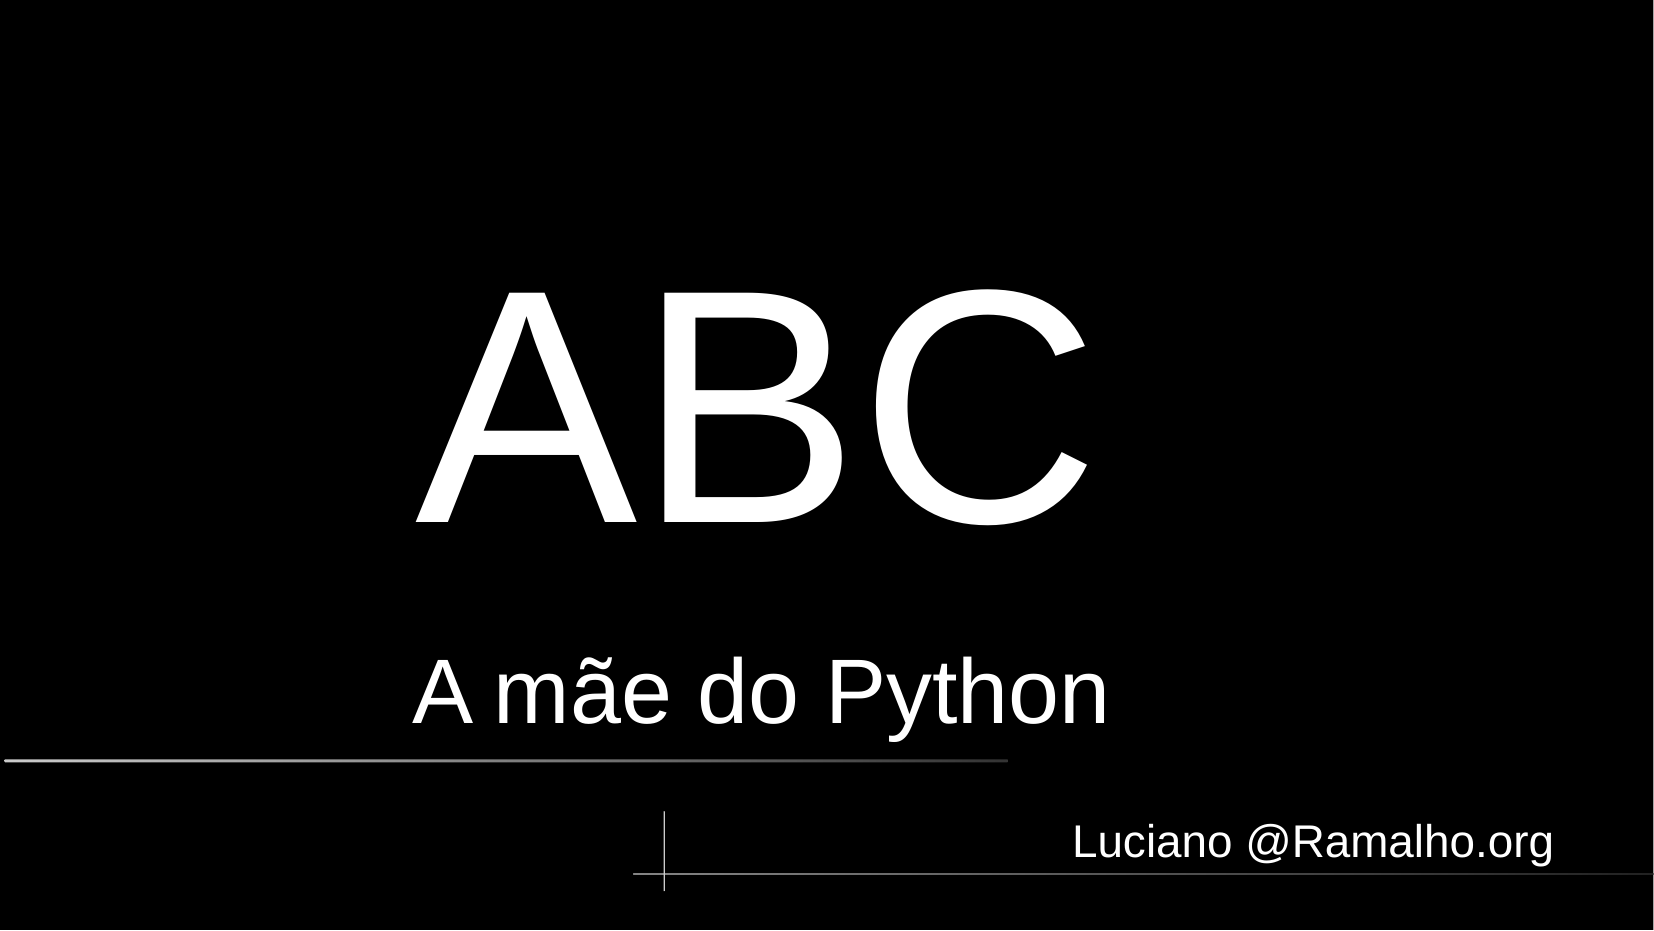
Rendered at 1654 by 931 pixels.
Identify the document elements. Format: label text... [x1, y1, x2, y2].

title A mãe do Python [23, 637, 1501, 746]
text_box ABC [400, 213, 1116, 601]
title Luciano @Ramalho.org [955, 787, 1654, 896]
